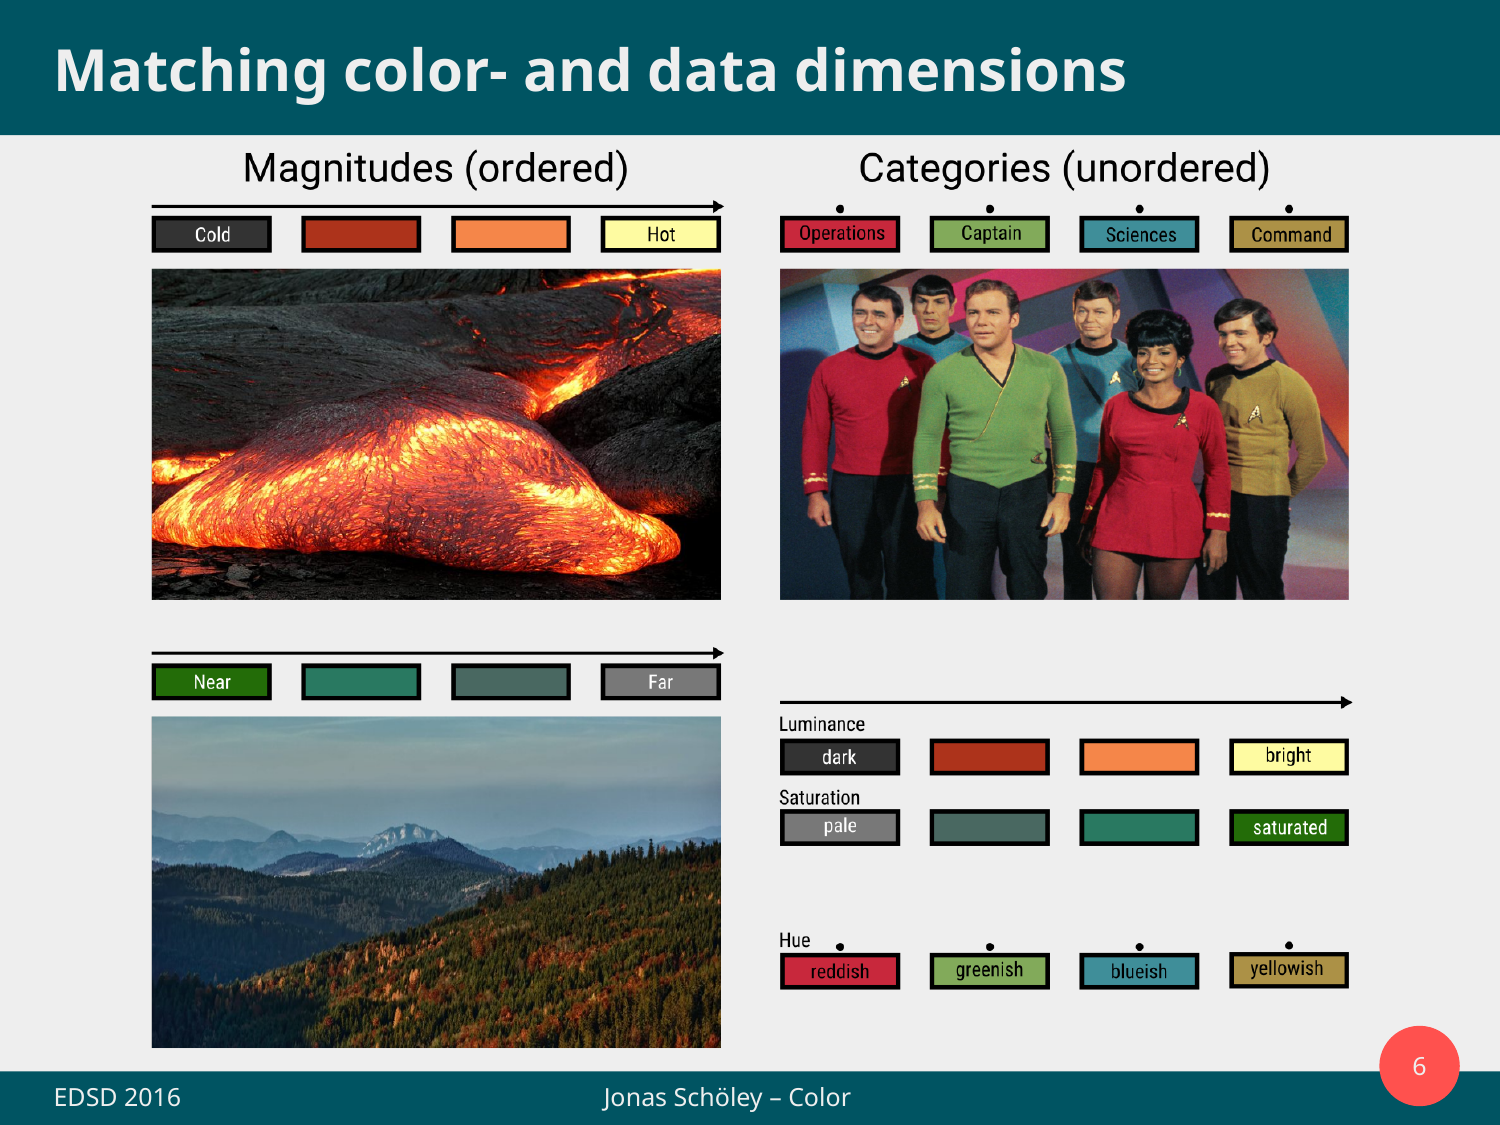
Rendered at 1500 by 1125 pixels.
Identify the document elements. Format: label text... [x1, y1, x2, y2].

title Matching color- and data dimensions [53, 0, 1447, 141]
picture [143, 144, 1357, 1054]
